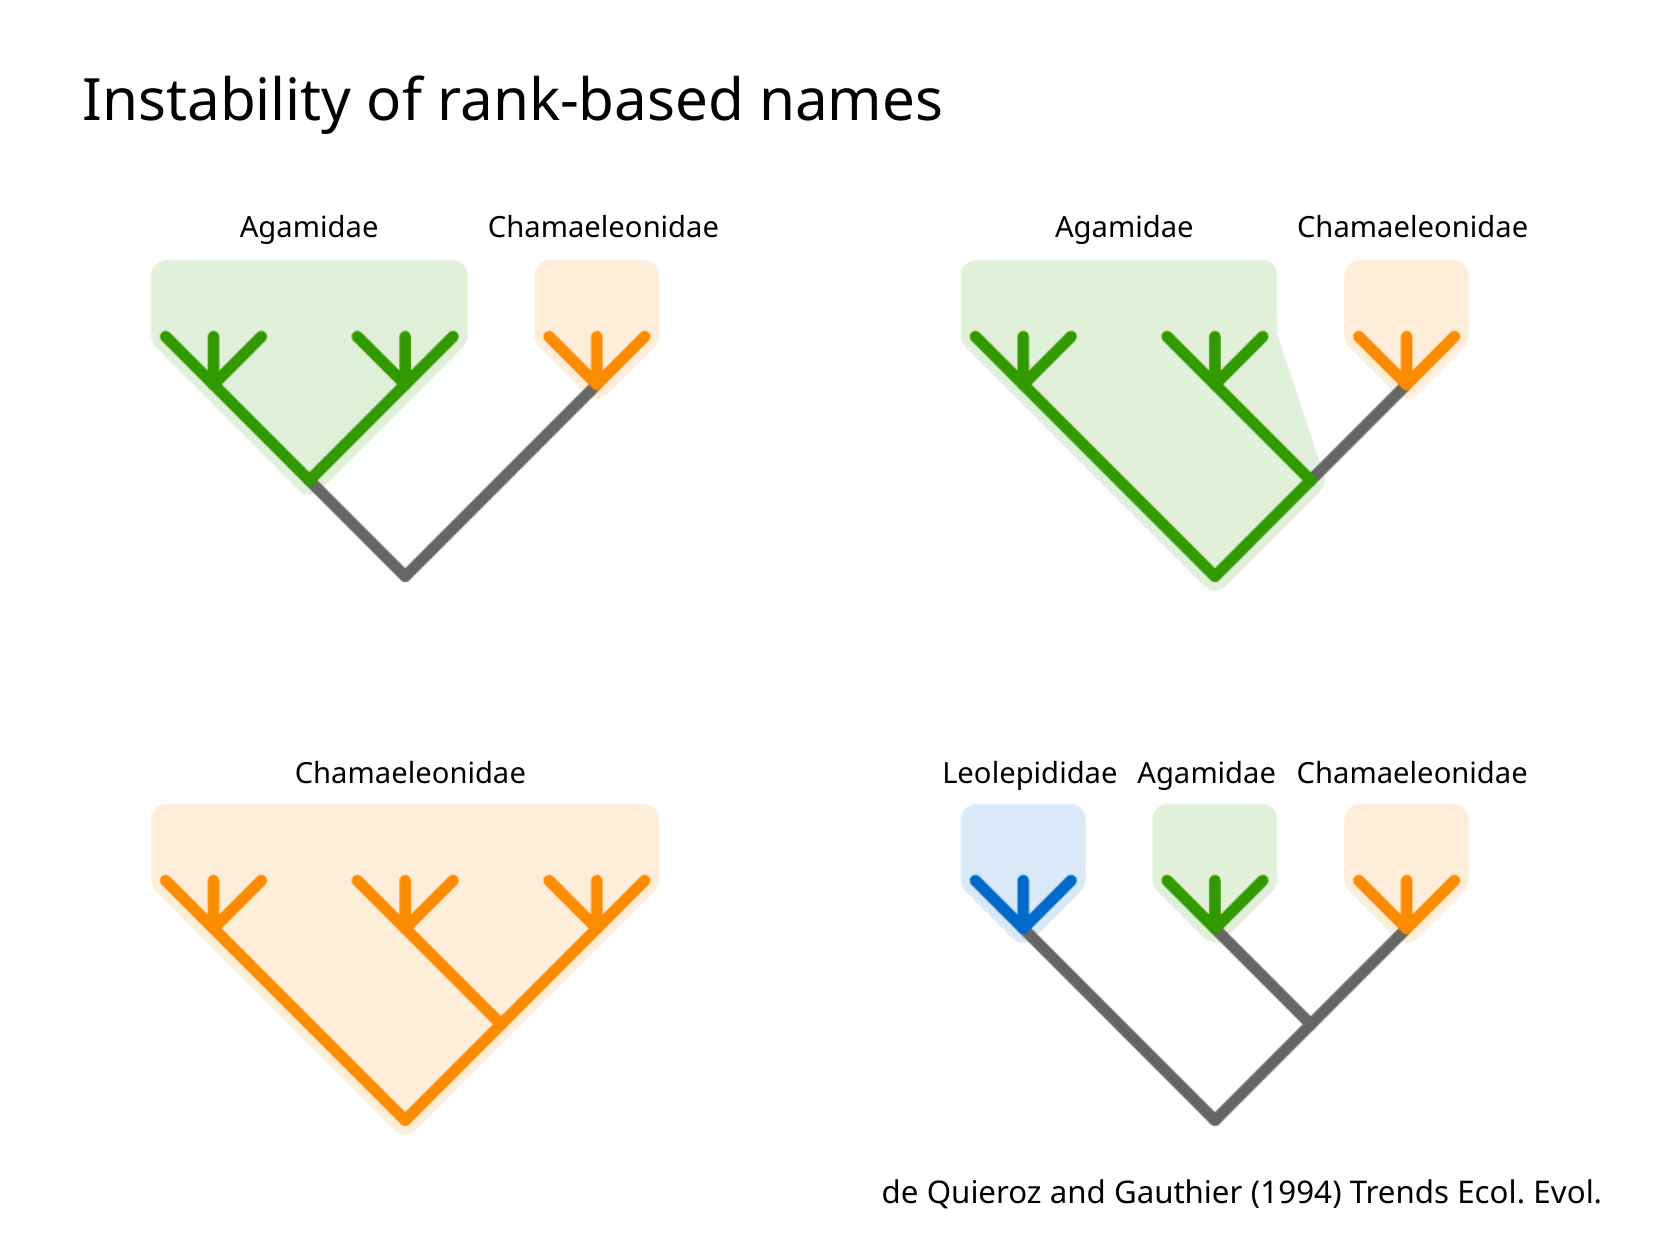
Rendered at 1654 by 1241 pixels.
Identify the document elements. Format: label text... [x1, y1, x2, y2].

text_box Chamaeleonidae [279, 744, 525, 801]
text_box Agamidae [225, 199, 387, 255]
text_box Chamaeleonidae [473, 199, 718, 255]
text_box Agamidae [1122, 744, 1281, 801]
title Instability of rank-based names [82, 49, 1571, 147]
text_box Leolepididae [927, 744, 1122, 801]
picture [136, 242, 1483, 1145]
text_box de Quieroz and Gauthier (1994) Trends Ecol. Evol. [866, 1162, 1625, 1221]
text_box Agamidae [1040, 199, 1202, 255]
text_box Chamaeleonidae [1282, 199, 1527, 255]
text_box Chamaeleonidae [1281, 744, 1527, 801]
